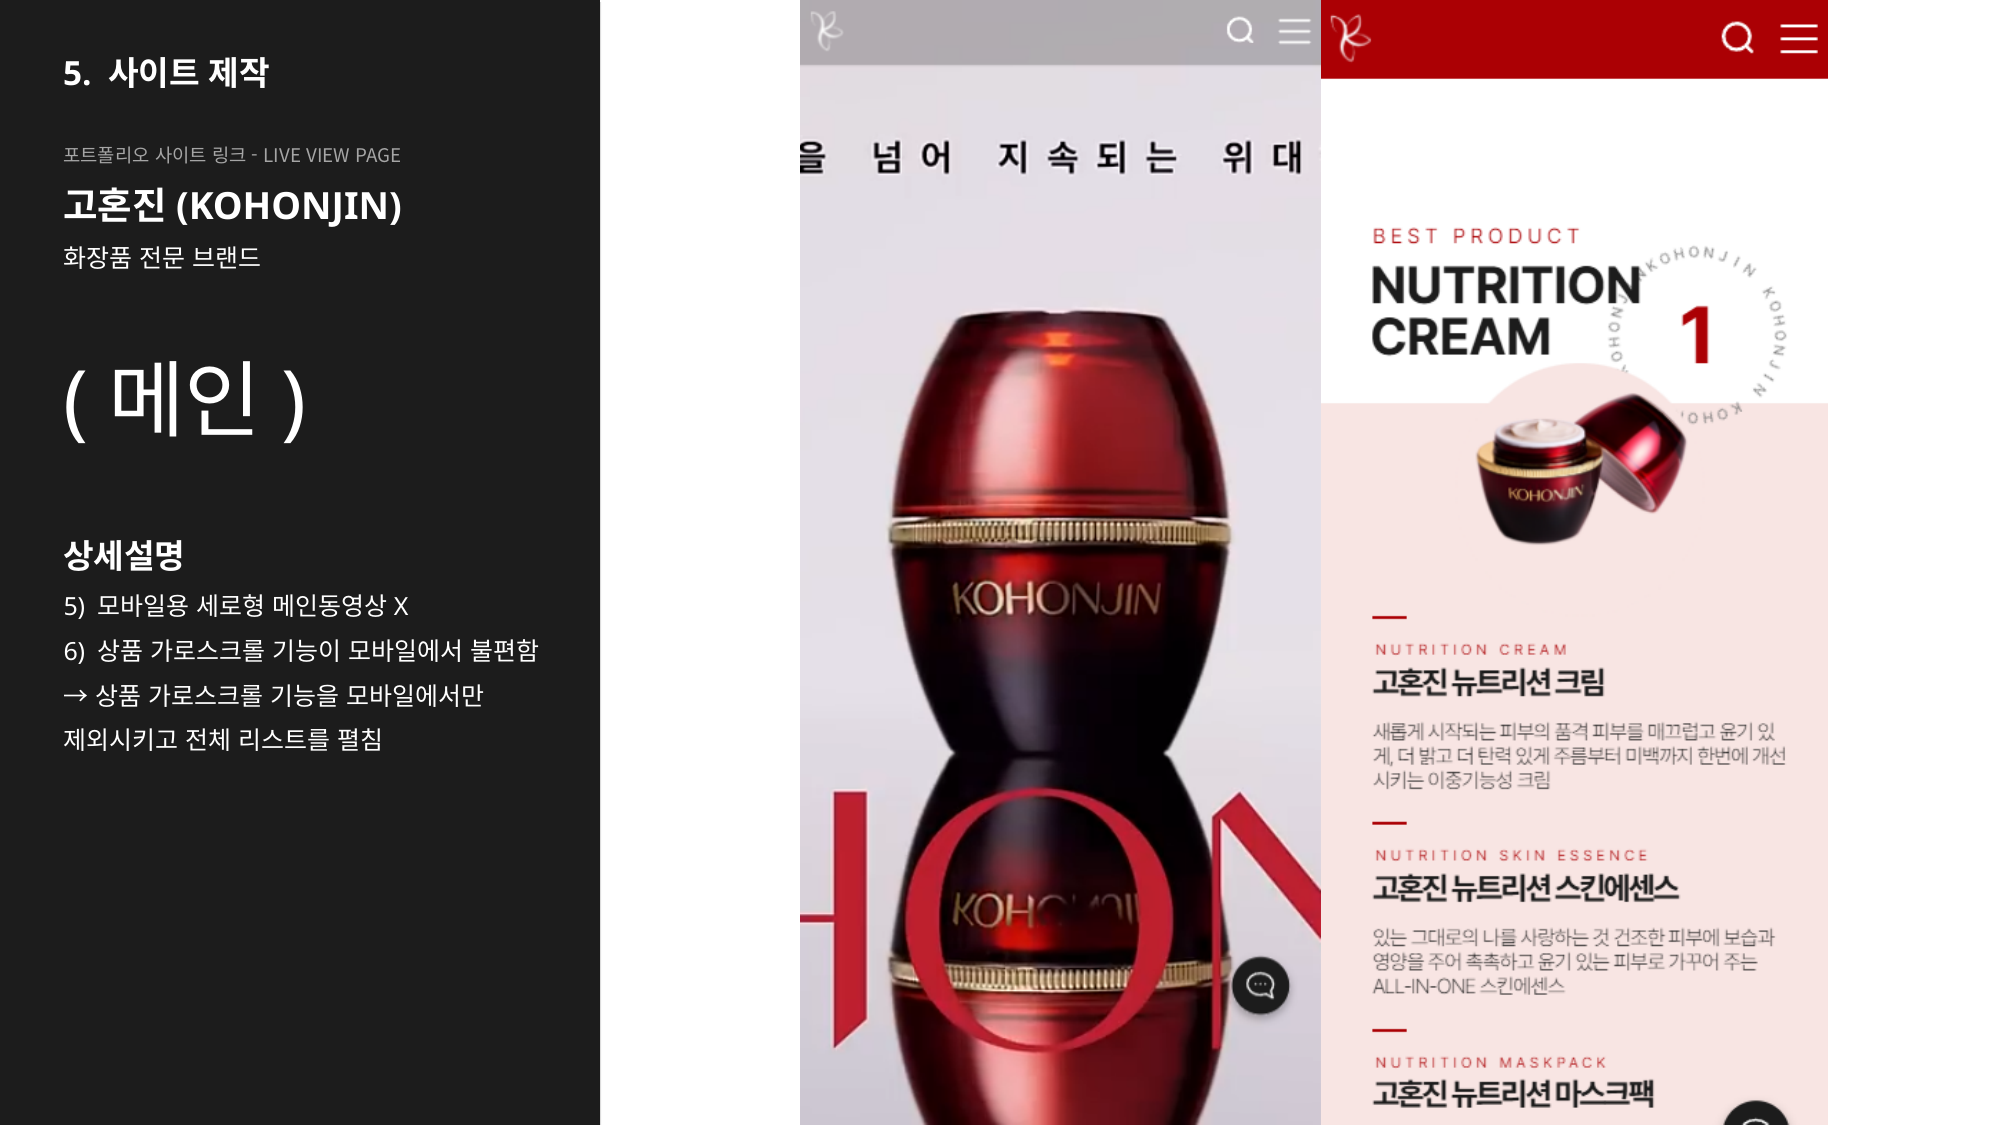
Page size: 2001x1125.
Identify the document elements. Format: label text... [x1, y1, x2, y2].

text_box 상세설명 5) 모바일용 세로형 메인동영상X 6) 상품 가로스크롤 기능이 모바일에서 불편함 → 상품 가로스크롤 기능을 모바일에서만 제외시키고 전체 리스트를 펼침 [48, 507, 579, 760]
text_box 고혼진(KOHONJIN) 화장품 전문 브랜드 [48, 174, 579, 276]
text_box [0, 0, 600, 1125]
text_box 5. 사이트 제작 [48, 44, 579, 101]
text_box (메인) [48, 339, 579, 456]
picture [800, 0, 1828, 1125]
text_box 포트폴리오 사이트 링크 - LIVE VIEW PAGE [48, 136, 579, 174]
